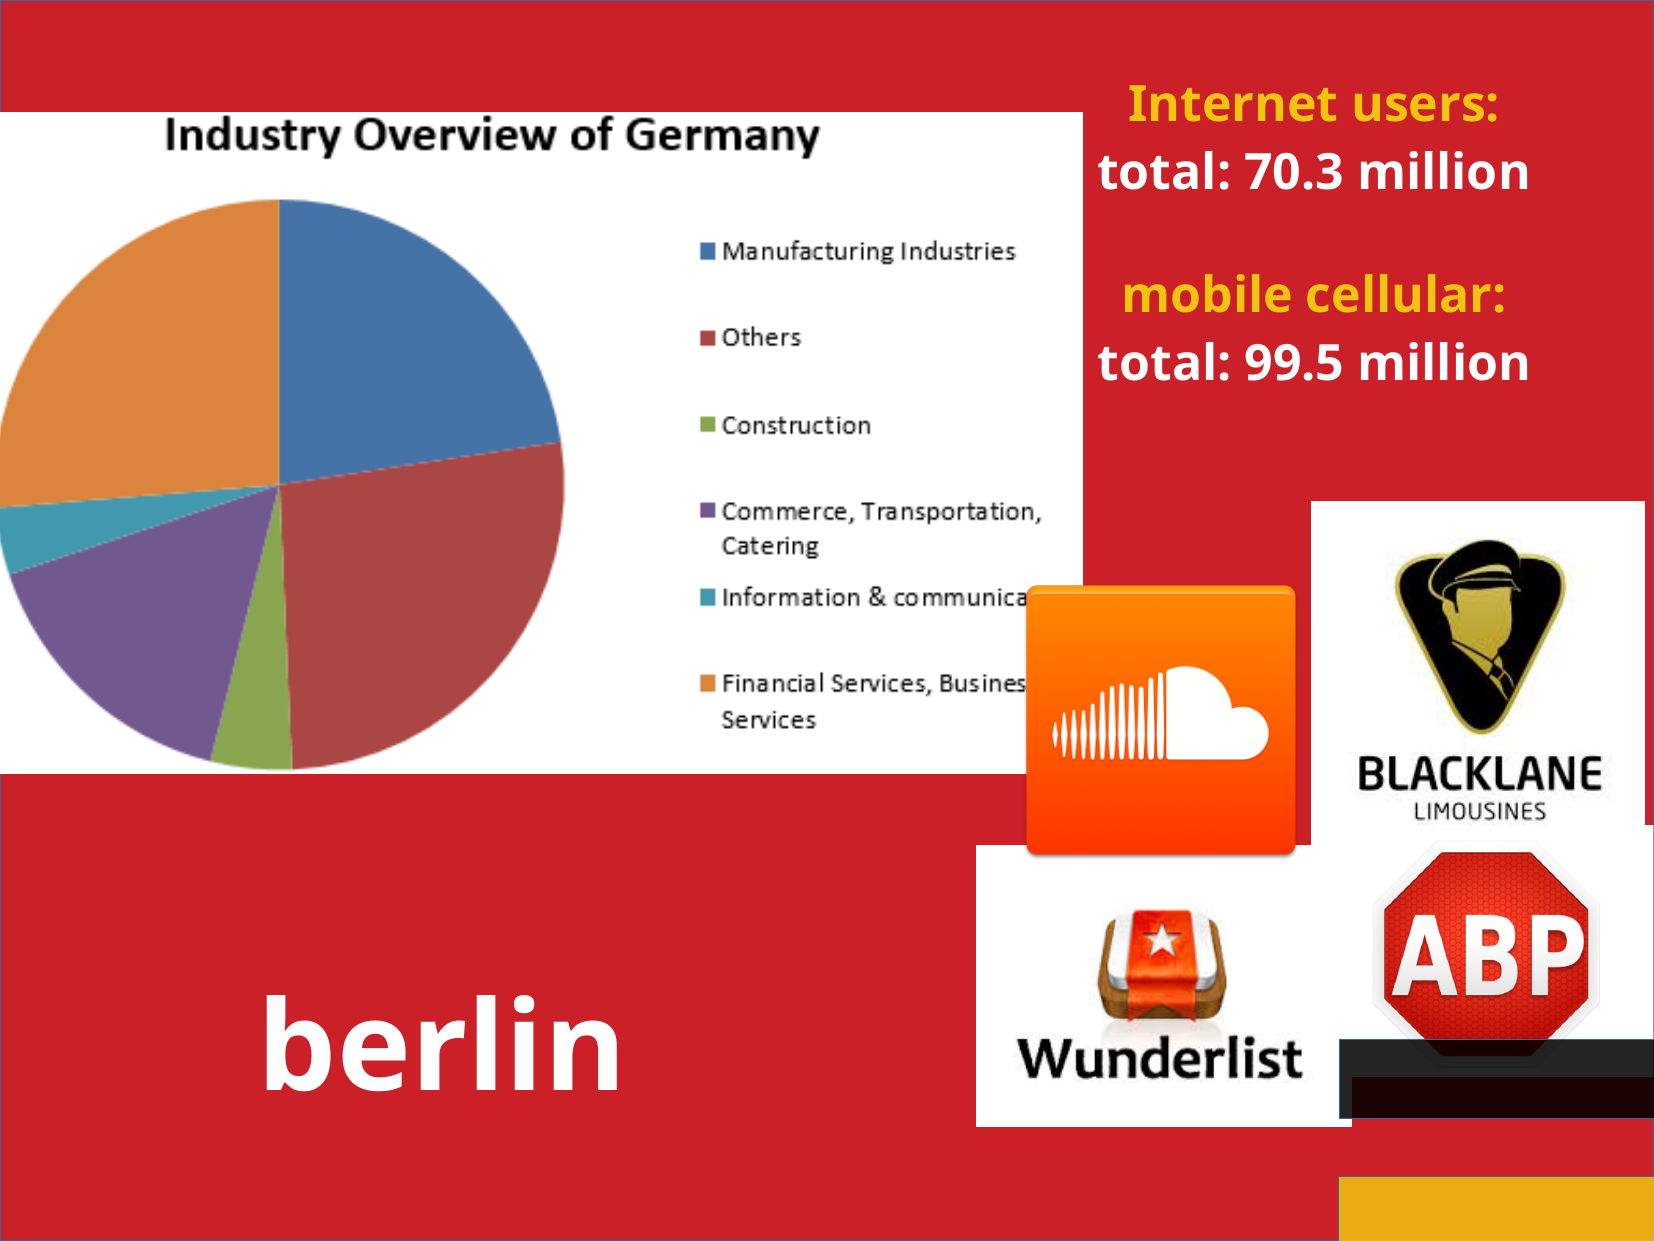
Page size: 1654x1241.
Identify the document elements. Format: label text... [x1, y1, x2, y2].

text_box Internet users: total: 70.3 million [1082, 60, 1615, 251]
text_box [0, 774, 1654, 1241]
text_box mobile cellular: total: 99.5 million [1083, 251, 1615, 384]
text_box [0, 0, 1654, 825]
picture [0, 112, 1654, 1127]
text_box berlin [243, 949, 695, 1110]
